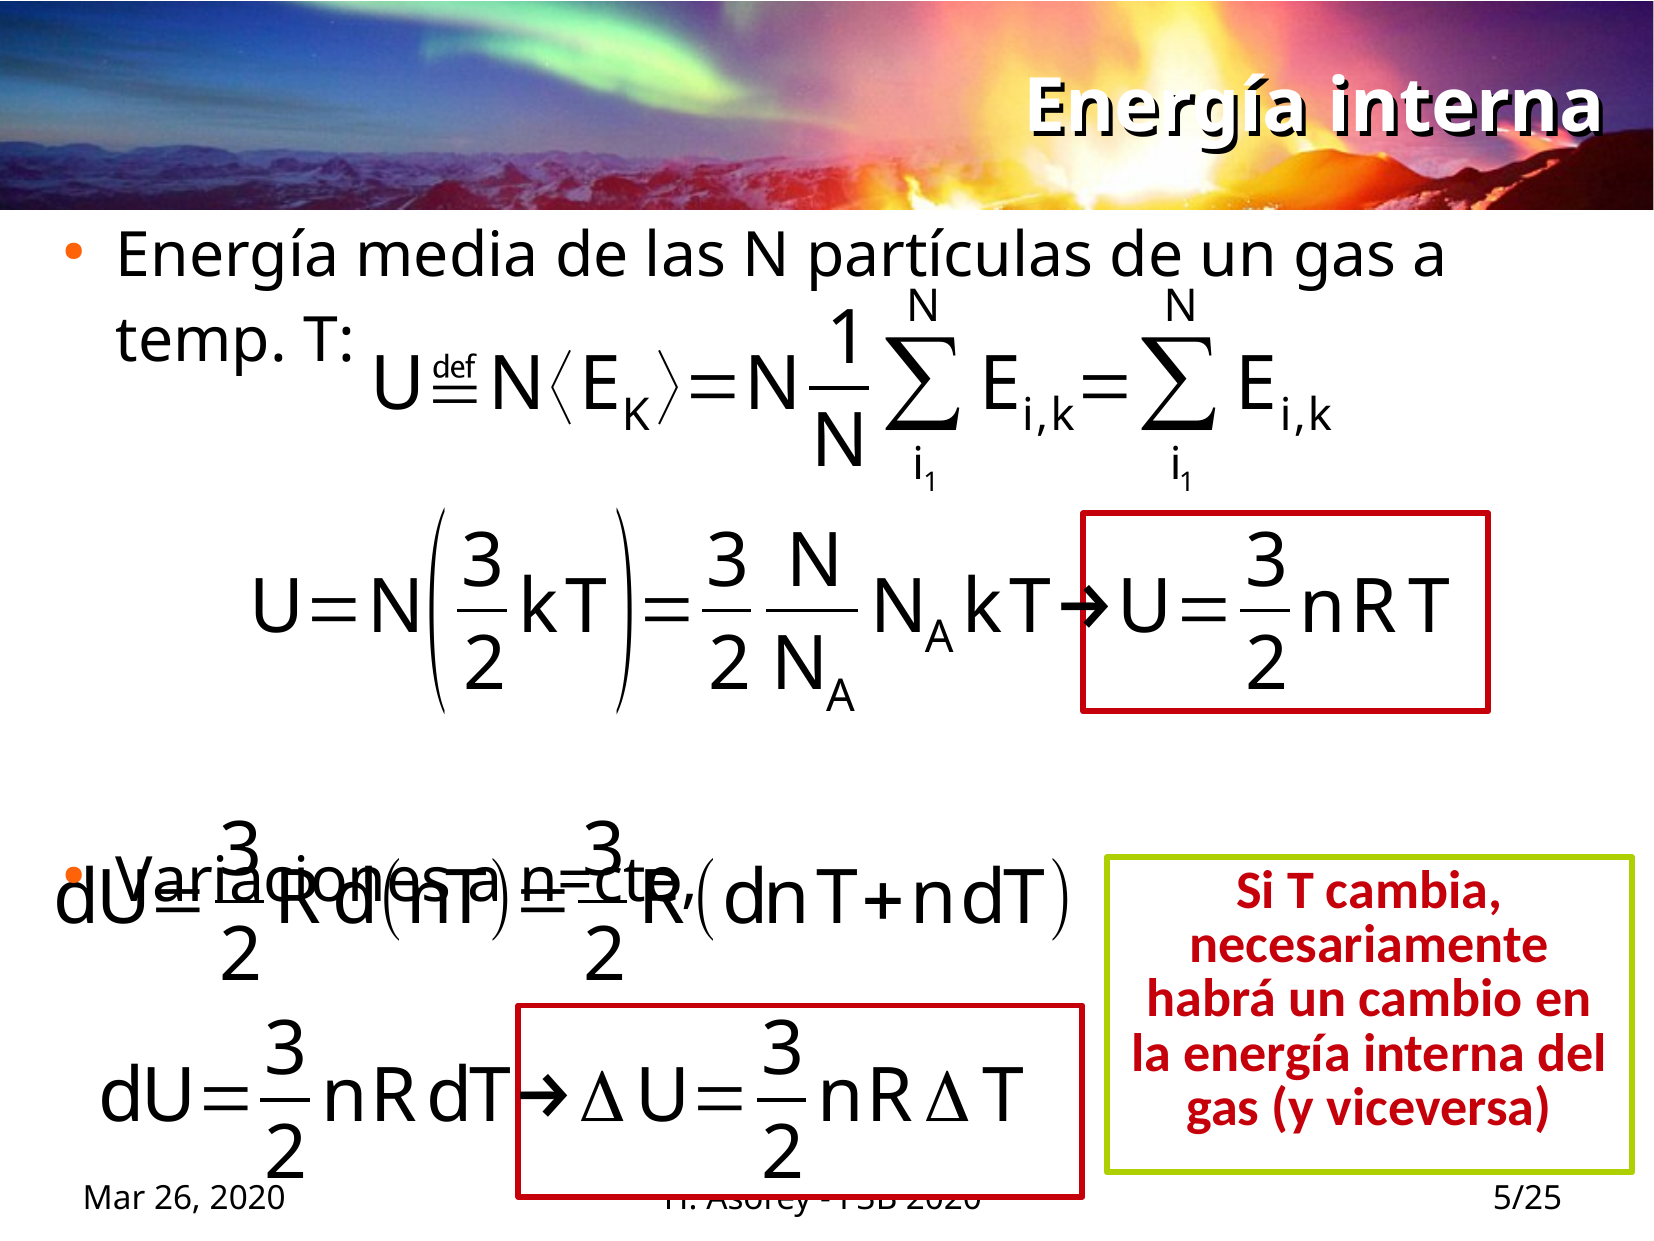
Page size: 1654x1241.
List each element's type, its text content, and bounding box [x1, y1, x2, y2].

picture [0, 1, 1654, 210]
chart [243, 277, 1457, 722]
list Energía media de las N partículas de un gas a temp. T: Variaciones a n=cte, [45, 210, 1606, 1216]
title Energía interna [45, 15, 1606, 191]
text_box Si T cambia, necesariamente habrá un cambio en la energía interna del gas (y viceversa) [1106, 857, 1632, 1173]
